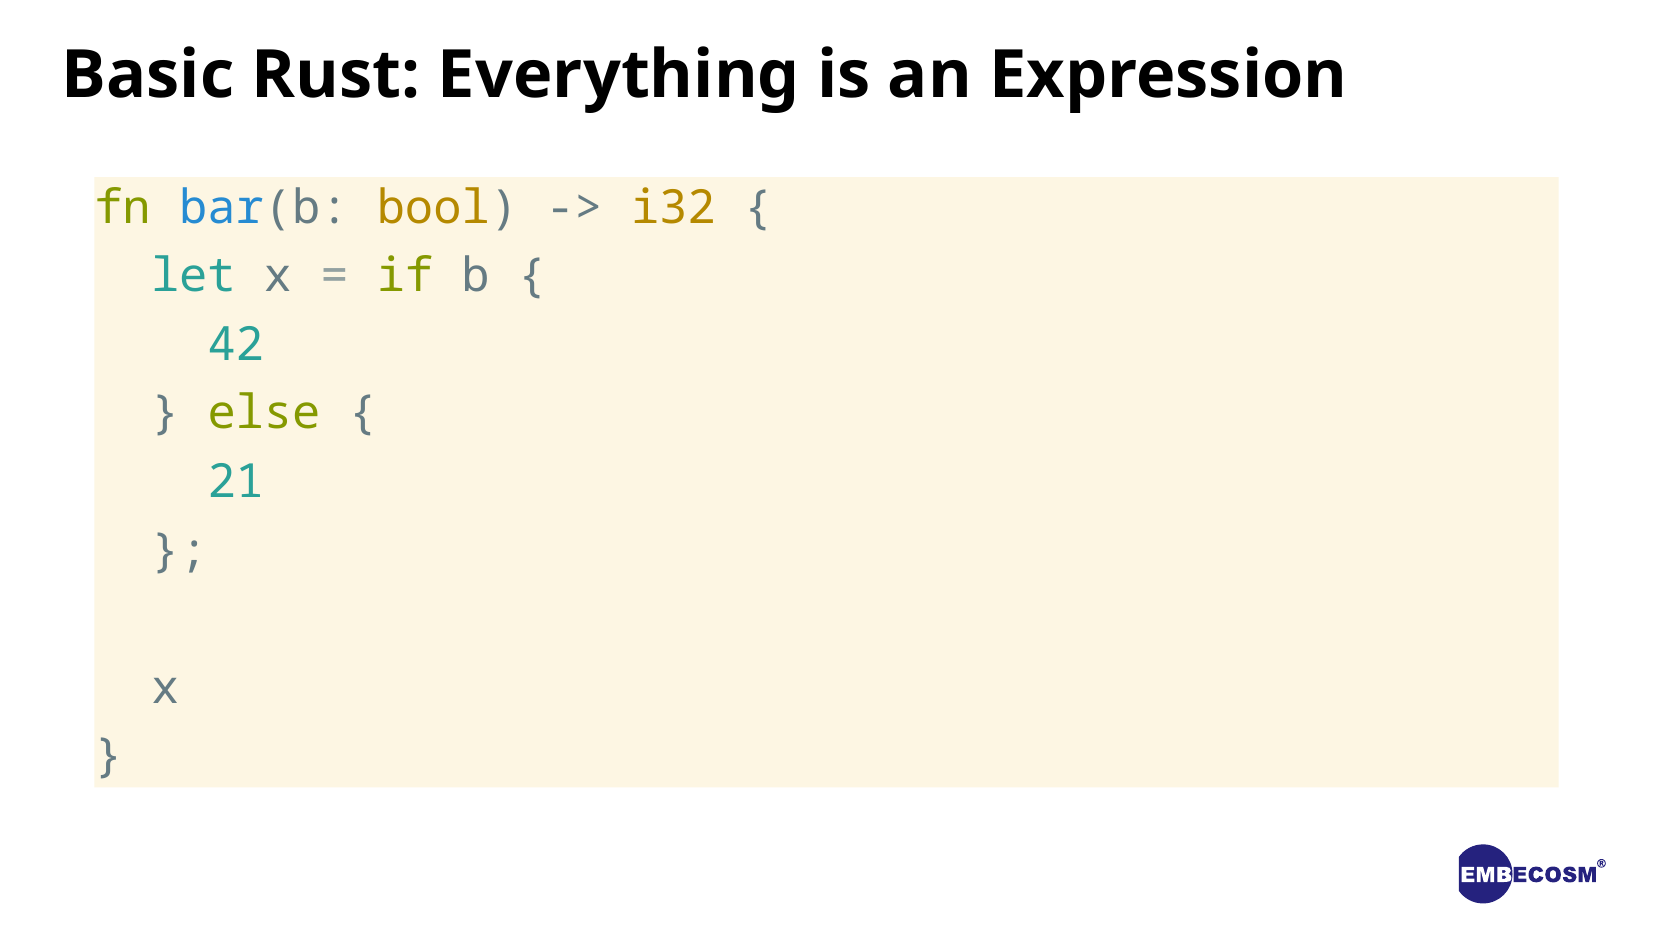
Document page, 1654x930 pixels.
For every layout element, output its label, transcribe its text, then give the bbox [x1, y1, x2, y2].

list fn bar(b: bool) -> i32 { let x = if b { 42 } else { 21 }; x } [94, 177, 1559, 788]
title Basic Rust: Everything is an Expression [47, 26, 1606, 178]
